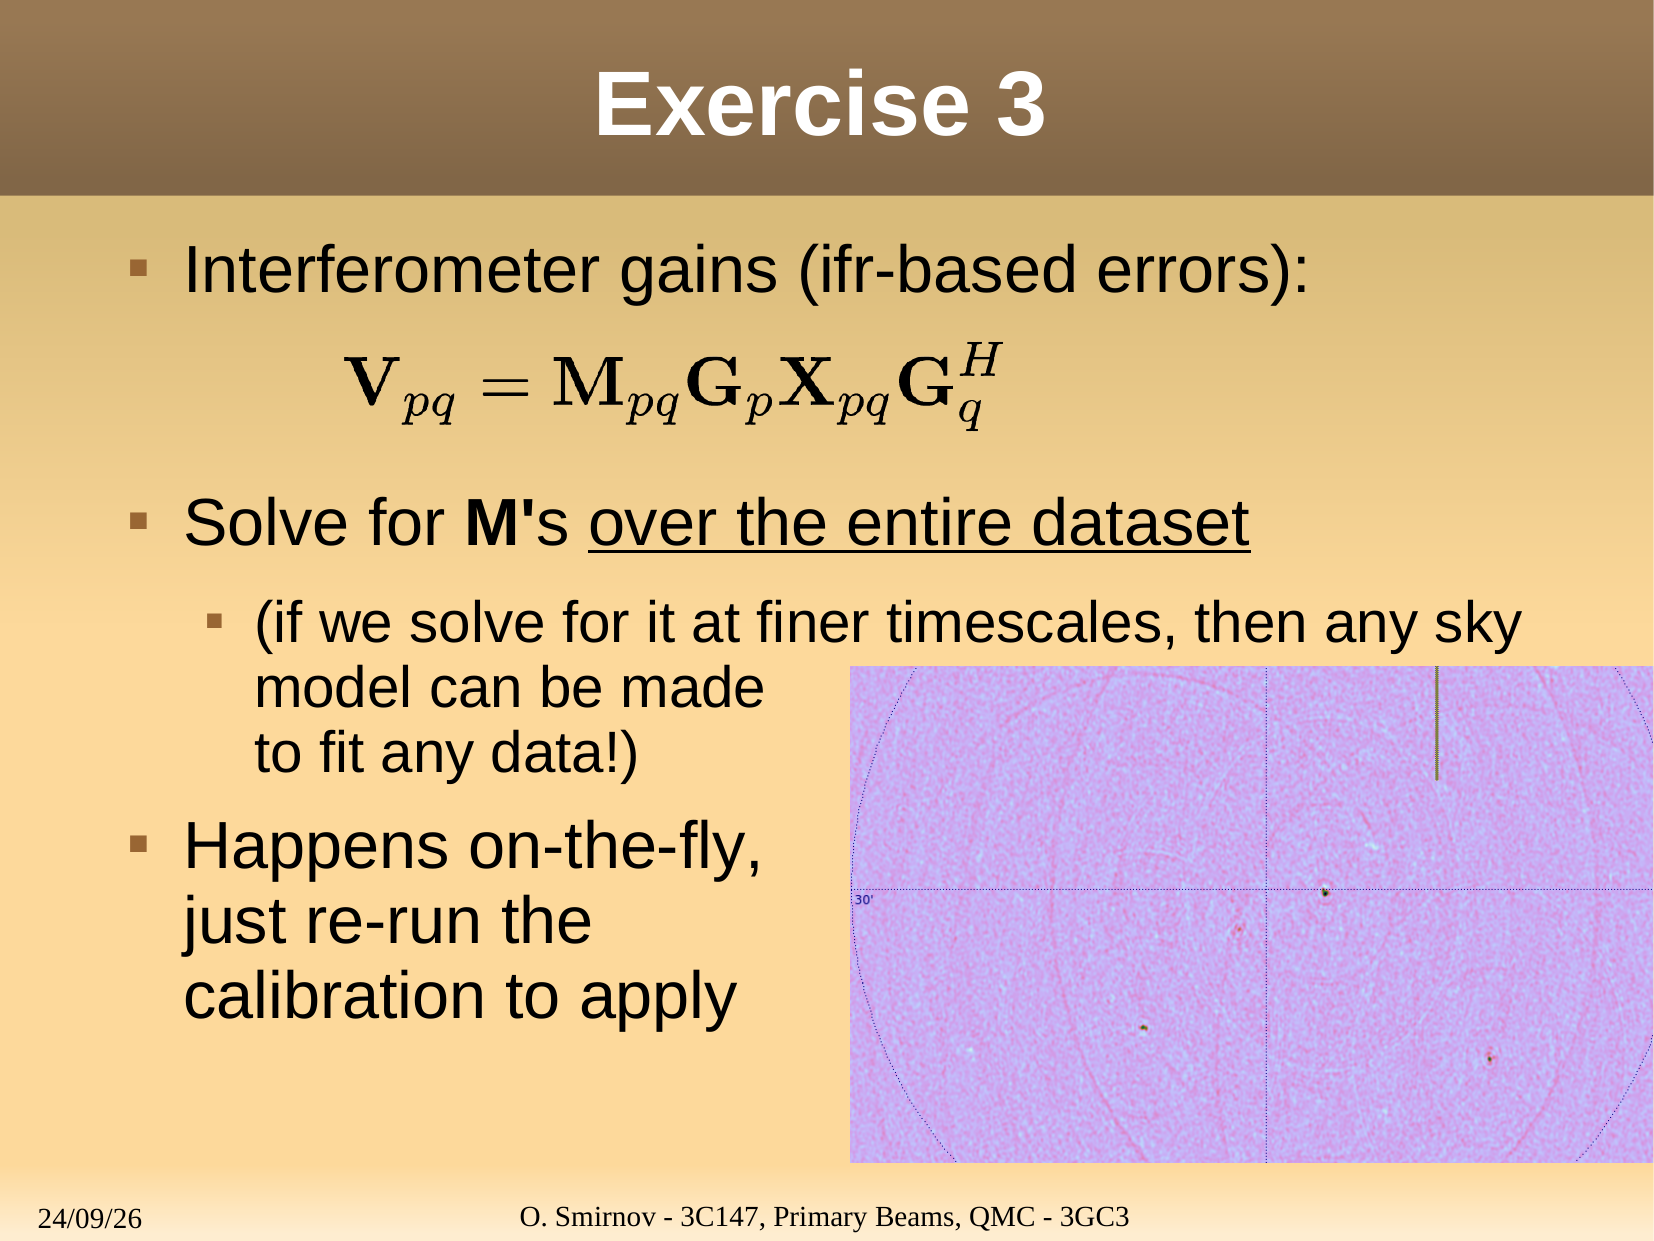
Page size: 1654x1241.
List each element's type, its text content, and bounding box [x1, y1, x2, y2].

title Exercise 3 [76, 0, 1565, 208]
picture [0, 0, 1654, 1241]
list Interferometer gains (ifr-based errors): Solve for M's over the entire dataset (if we solve for it at finer timescales, then any sky model can be made to fit any data!) Happens on-the-fly, just re-run the calibration to apply [112, 231, 1601, 1051]
